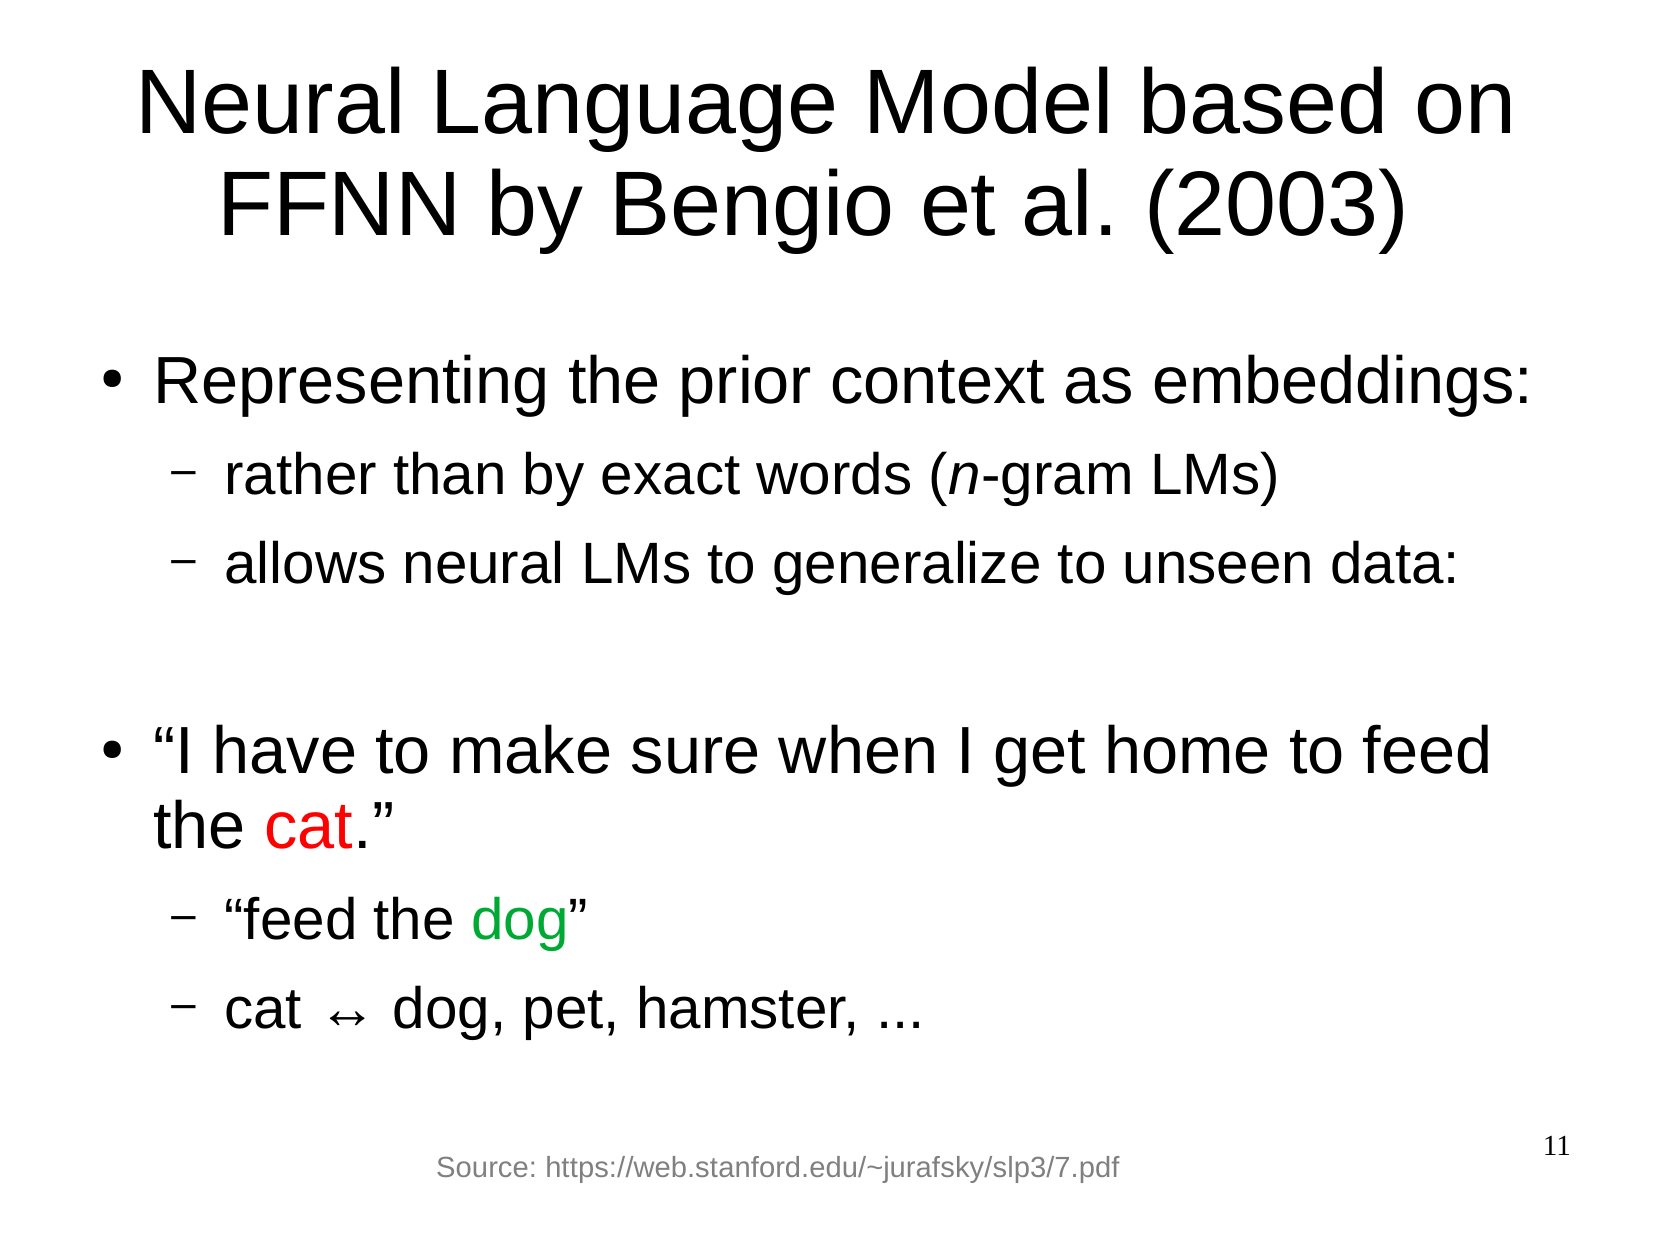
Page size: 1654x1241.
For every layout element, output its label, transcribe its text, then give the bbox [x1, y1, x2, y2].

title Neural Language Model based on FFNN by Bengio et al. (2003) [82, 49, 1571, 257]
list Representing the prior context as embeddings: rather than by exact words (n-gram LMs) allows neural LMs to generalize to unseen data: “I have to make sure when I get home to feed the cat.” “feed the dog” cat ↔ dog, pet, hamster, ... [82, 343, 1571, 1063]
text_box Source: https://web.stanford.edu/~jurafsky/slp3/7.pdf [421, 1143, 1186, 1201]
